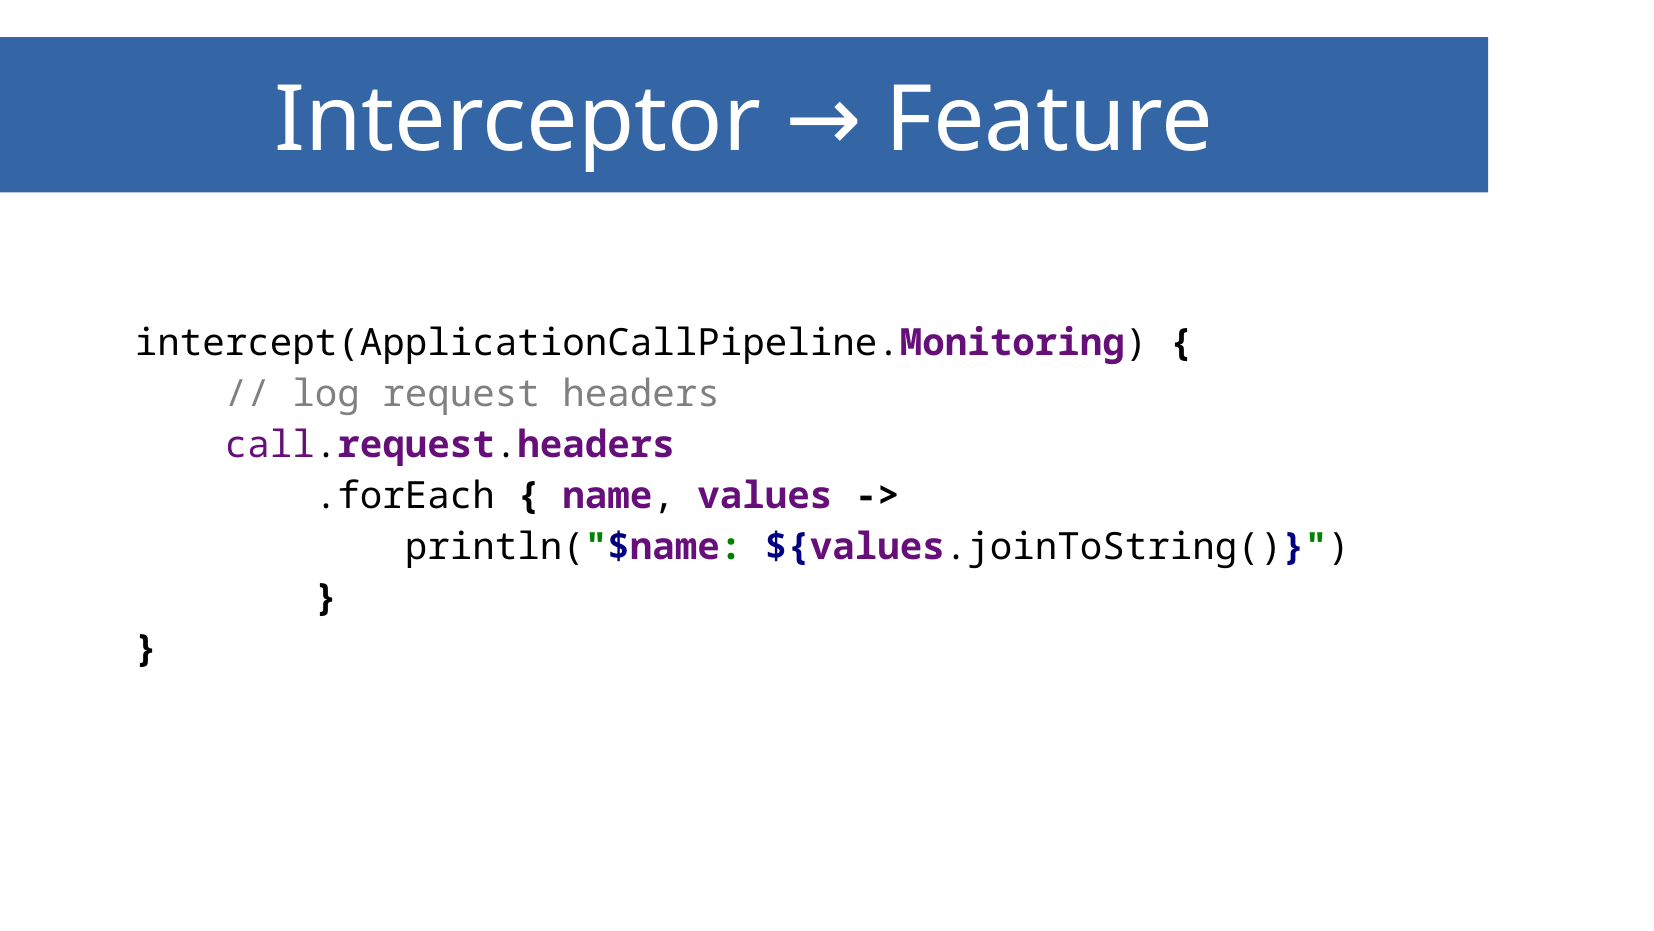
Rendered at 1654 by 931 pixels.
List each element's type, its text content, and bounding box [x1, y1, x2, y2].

text_box intercept(ApplicationCallPipeline.Monitoring) { // log request headers call.request.headers .forEach { name, values -> println("$name: ${values.joinToString()}") } } [120, 307, 1365, 638]
title Interceptor → Feature [0, 37, 1489, 193]
